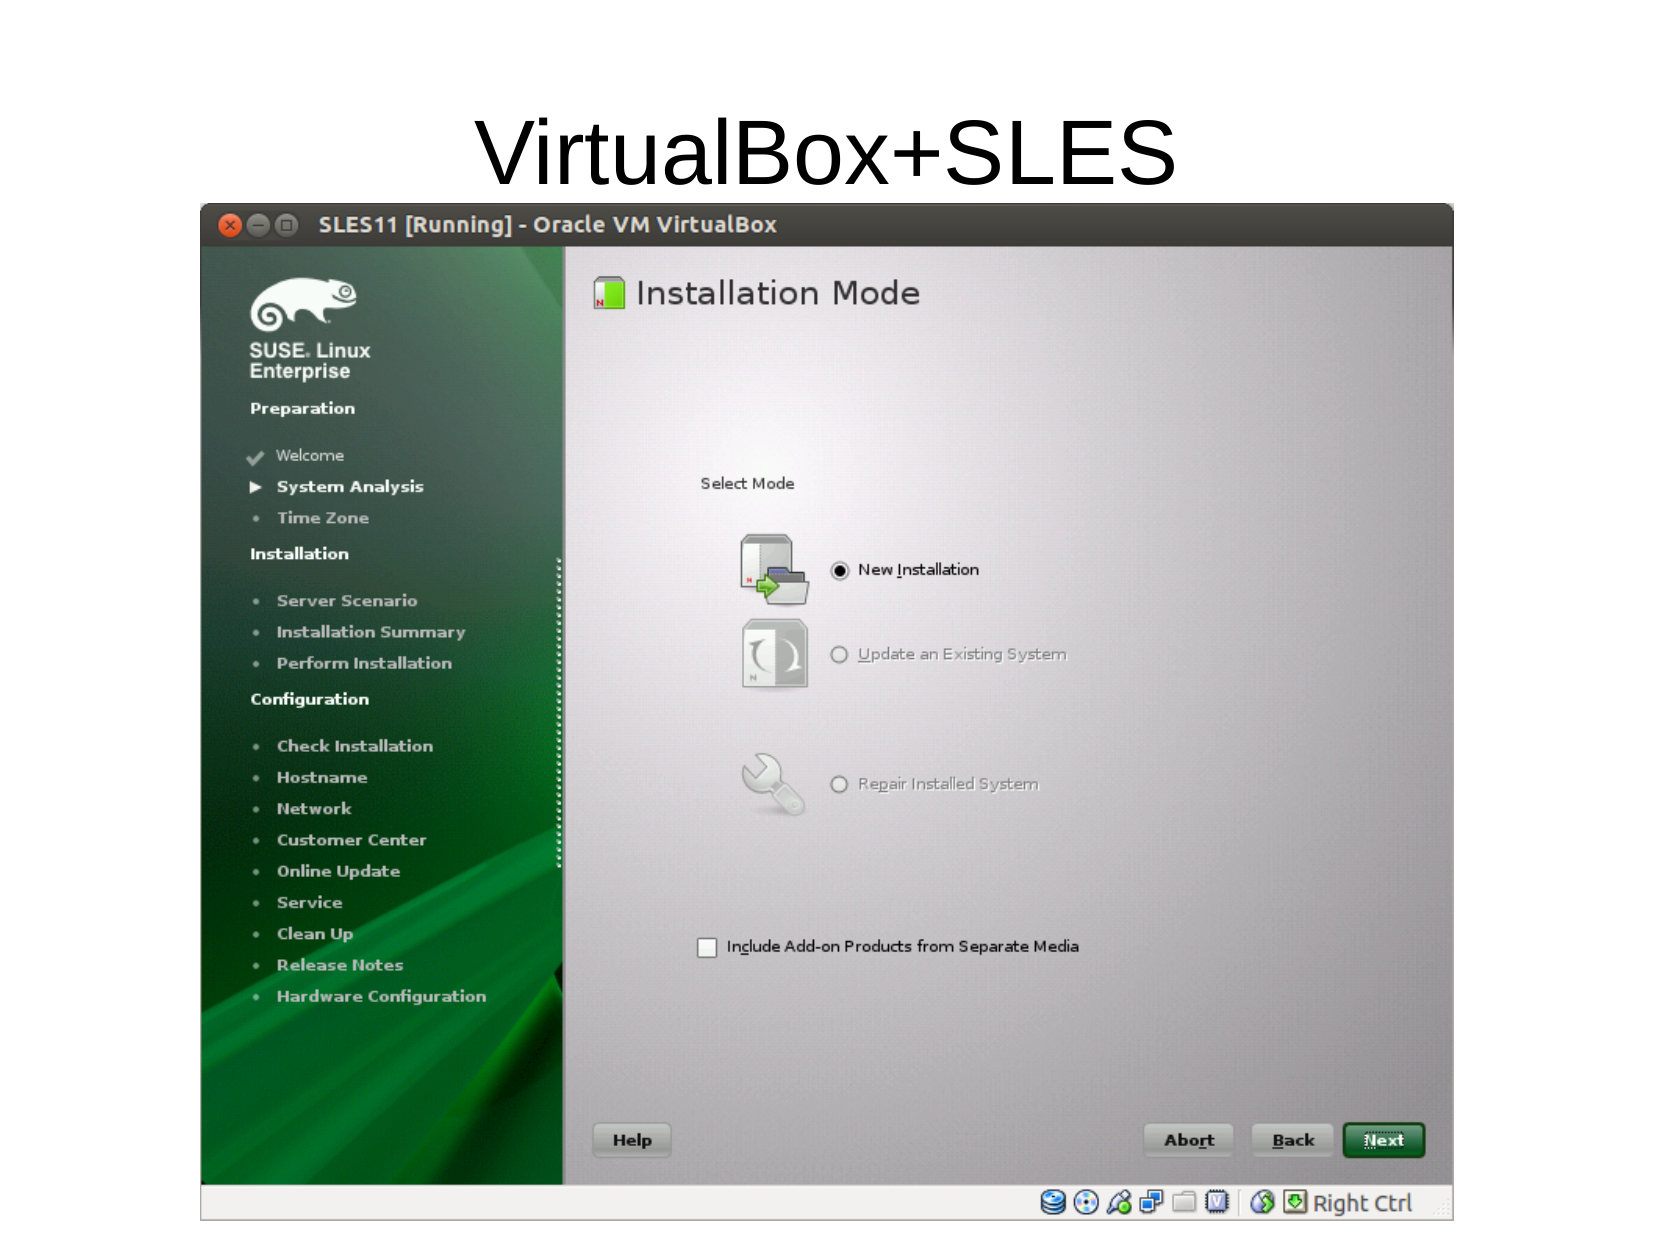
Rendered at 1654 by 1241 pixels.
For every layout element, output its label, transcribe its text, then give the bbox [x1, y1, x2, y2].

picture [200, 203, 1454, 1221]
title VirtualBox+SLES [82, 49, 1571, 257]
